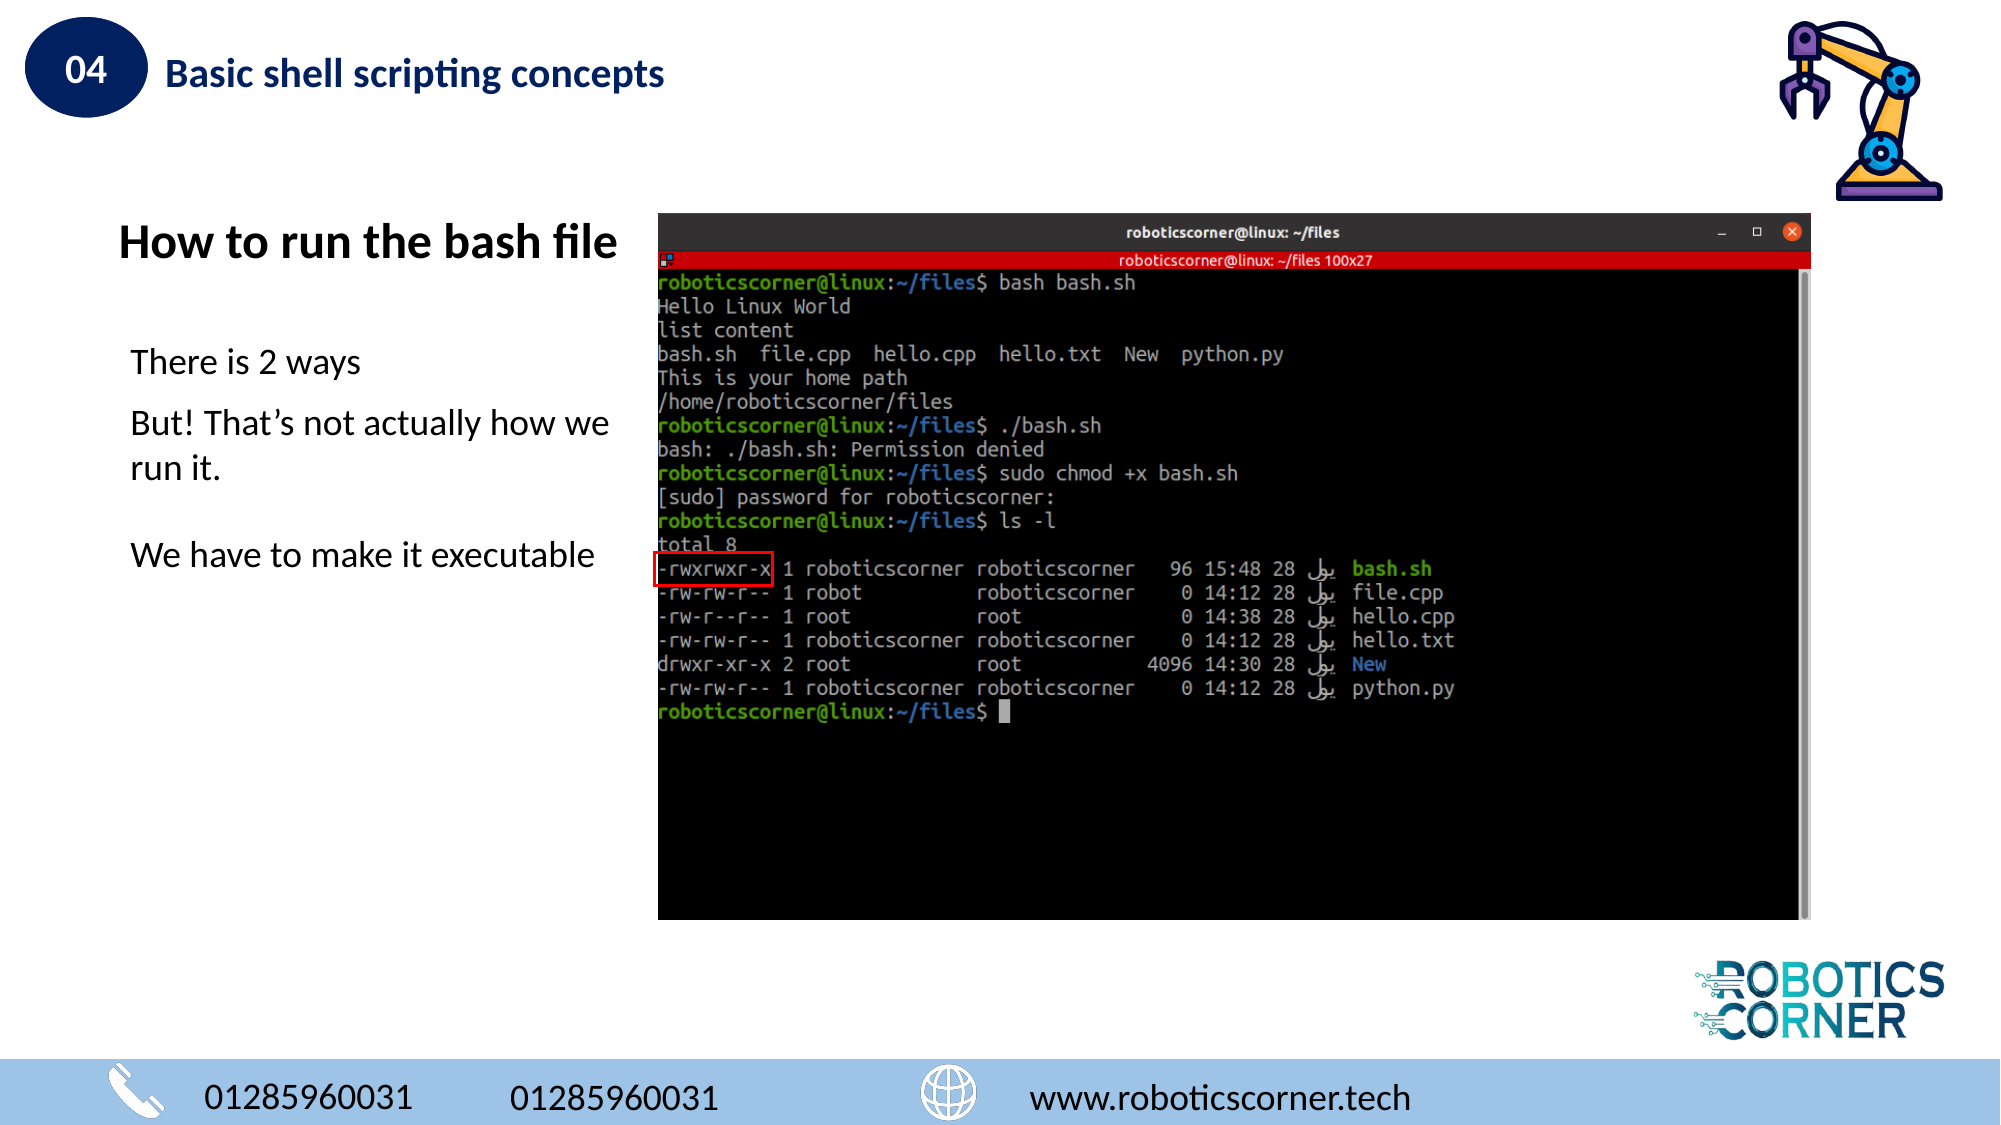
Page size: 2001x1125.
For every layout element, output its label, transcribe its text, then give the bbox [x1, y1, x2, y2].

text_box How to run the bash file [103, 201, 659, 337]
text_box [1953, 1059, 2000, 1125]
picture [1771, 21, 1951, 201]
picture [915, 1059, 981, 1125]
text_box Basic shell scripting concepts [150, 38, 705, 154]
text_box 04 [22, 14, 150, 121]
text_box There is 2 ways [115, 329, 685, 390]
picture [658, 213, 1953, 1125]
picture [658, 554, 771, 584]
picture [103, 1057, 170, 1124]
text_box We have to make it executable [115, 522, 642, 628]
text_box [981, 1059, 1680, 1125]
text_box But! That’s not actually how we run it. [115, 390, 642, 497]
text_box 01285960031 [495, 1064, 827, 1125]
text_box 01285960031 [189, 1064, 495, 1125]
text_box www.roboticscorner.tech [1014, 1065, 1546, 1125]
text_box [0, 1059, 915, 1125]
